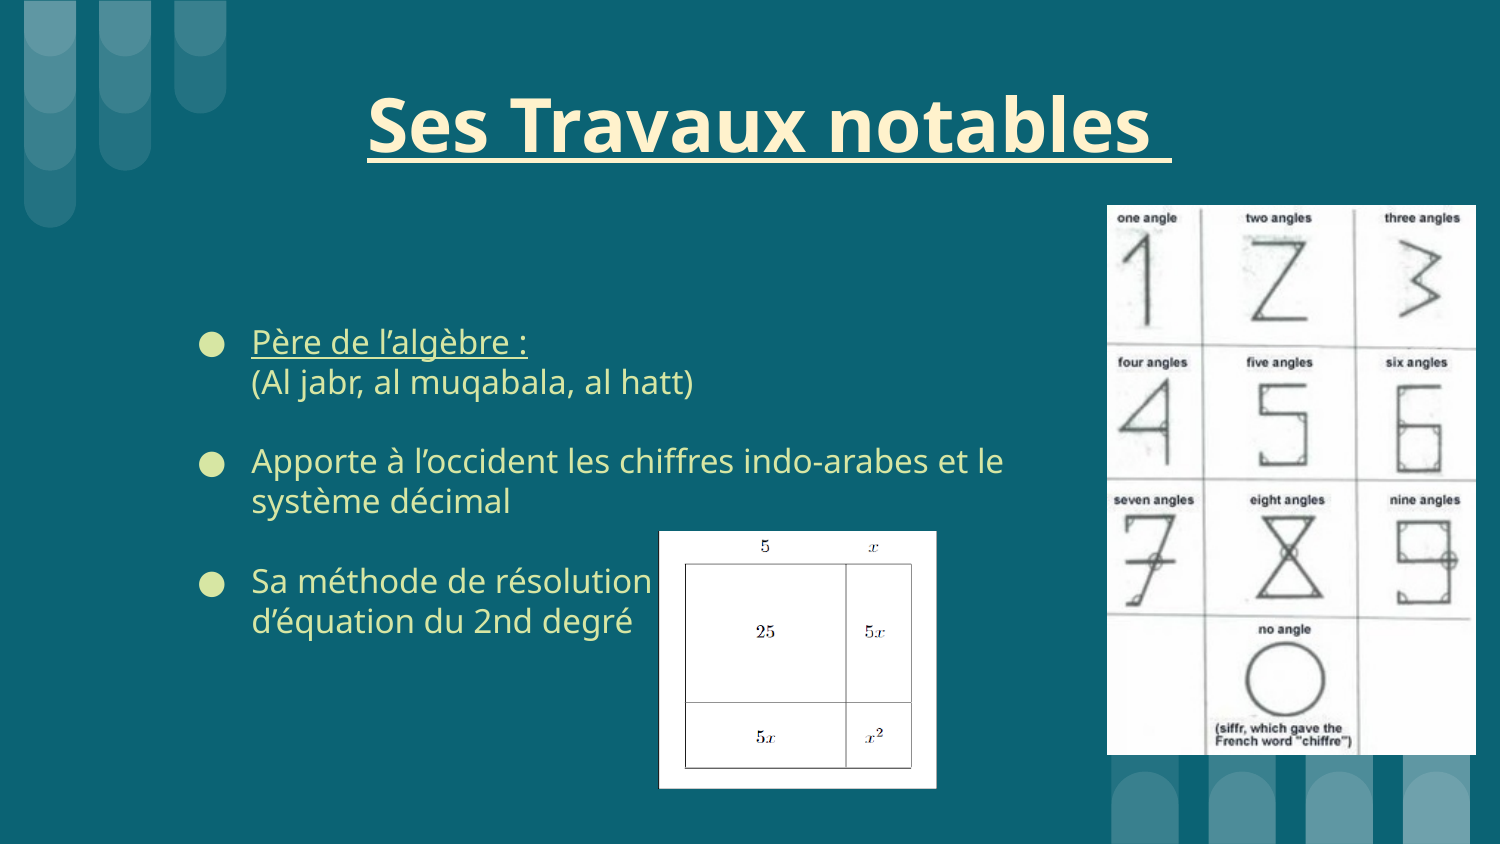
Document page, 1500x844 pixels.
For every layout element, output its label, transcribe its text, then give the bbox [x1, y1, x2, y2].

title Ses Travaux notables [352, 9, 1313, 237]
picture [658, 531, 937, 789]
picture [1107, 205, 1476, 755]
text_box Père de l’algèbre : (Al jabr, al muqabala, al hatt) Apporte à l’occident les chiffres indo-arabes et le système décimal Sa méthode de résolution d’équation du 2nd degré [161, 305, 1058, 811]
